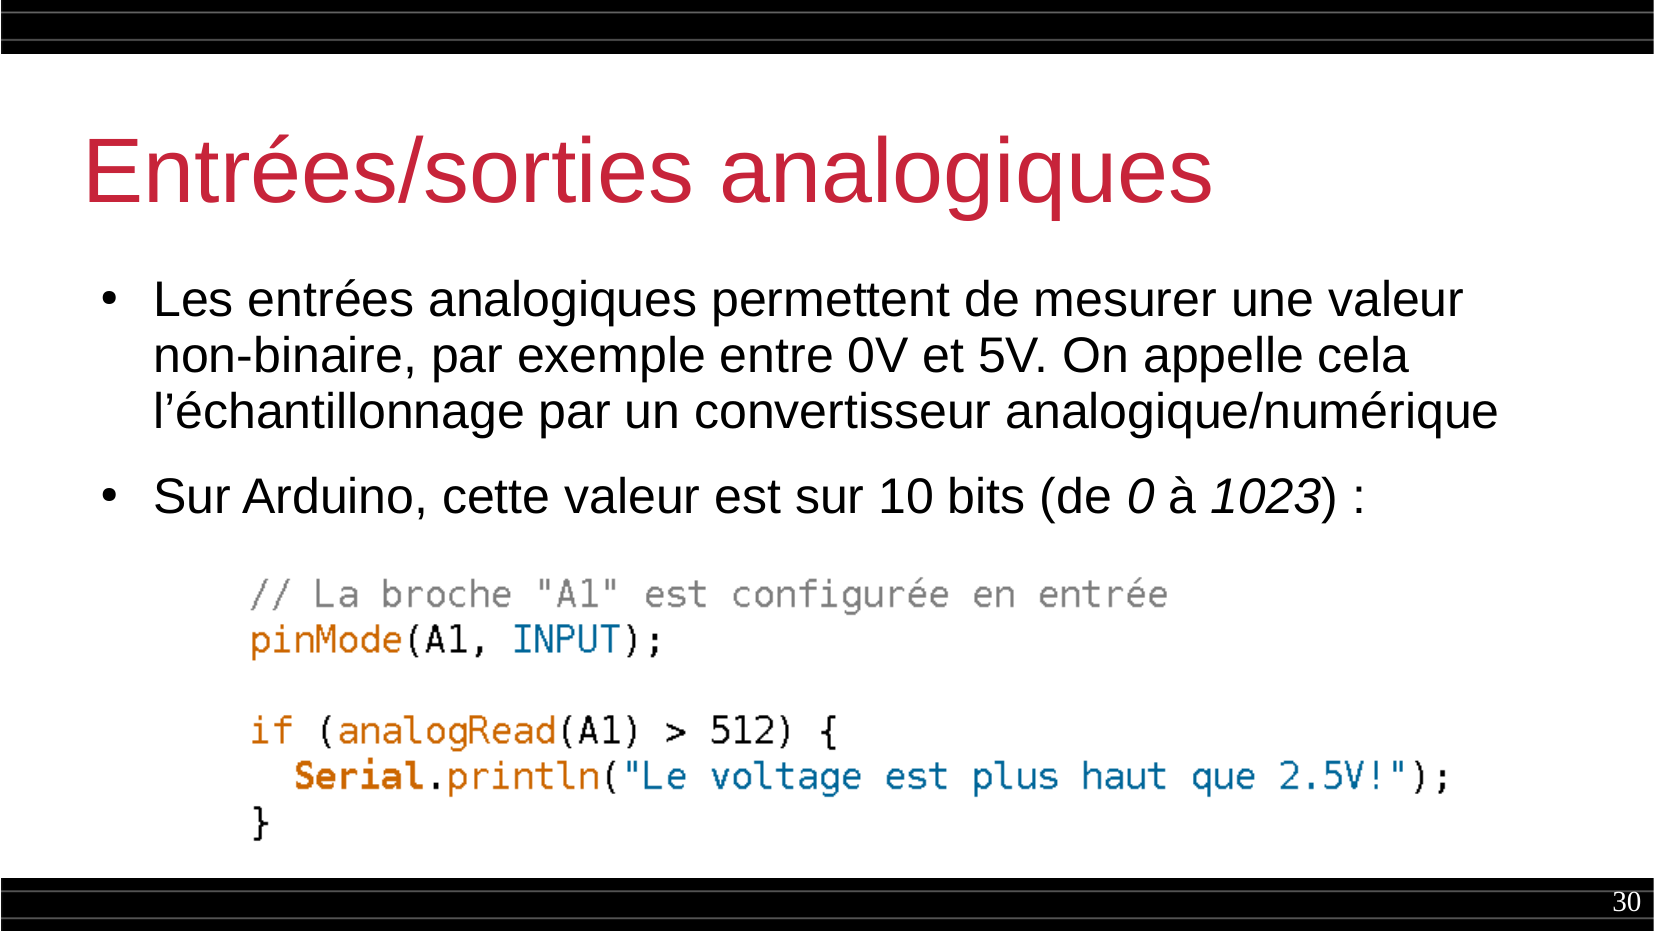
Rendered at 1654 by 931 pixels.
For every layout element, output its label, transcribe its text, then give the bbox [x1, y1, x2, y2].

picture [248, 554, 1453, 863]
picture [1, 878, 1654, 931]
list Les entrées analogiques permettent de mesurer une valeur non-binaire, par exemple entre 0V et 5V. On appelle cela l’échantillonnage par un convertisseur analogique/numérique Sur Arduino, cette valeur est sur 10 bits (de 0 à 1023) : [82, 271, 1571, 758]
picture [1, 0, 1654, 54]
title Entrées/sorties analogiques [82, 92, 1571, 249]
